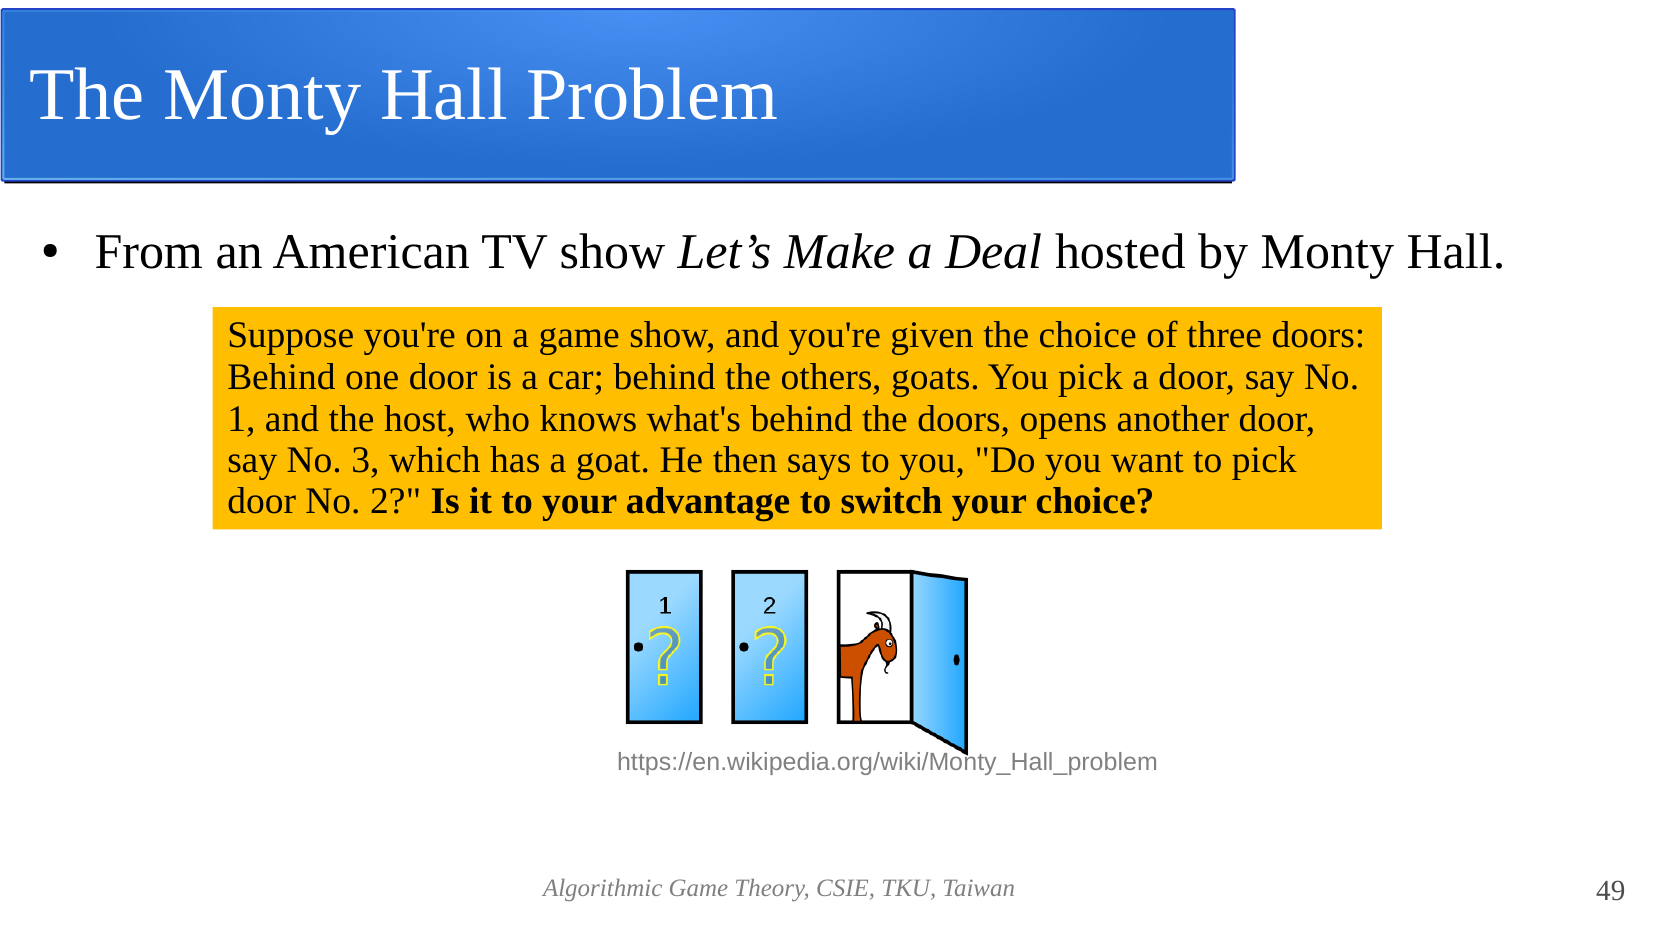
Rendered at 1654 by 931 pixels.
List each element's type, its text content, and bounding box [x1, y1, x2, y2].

text_box https://en.wikipedia.org/wiki/Monty_Hall_problem [602, 740, 1182, 786]
text_box Suppose you're on a game show, and you're given the choice of three doors: Behind one door is a car; behind the others, goats. You pick a door, say No. 1, and the host, who knows what's behind the doors, opens another door, say No. 3, which has a goat. He then says to you, "Do you want to pick door No. 2?" Is it to your advantage to switch your choice? [212, 307, 1382, 530]
picture [624, 566, 969, 740]
list From an American TV show Let’s Make a Deal hosted by Monty Hall. [23, 224, 1607, 764]
title The Monty Hall Problem [29, 17, 1138, 172]
